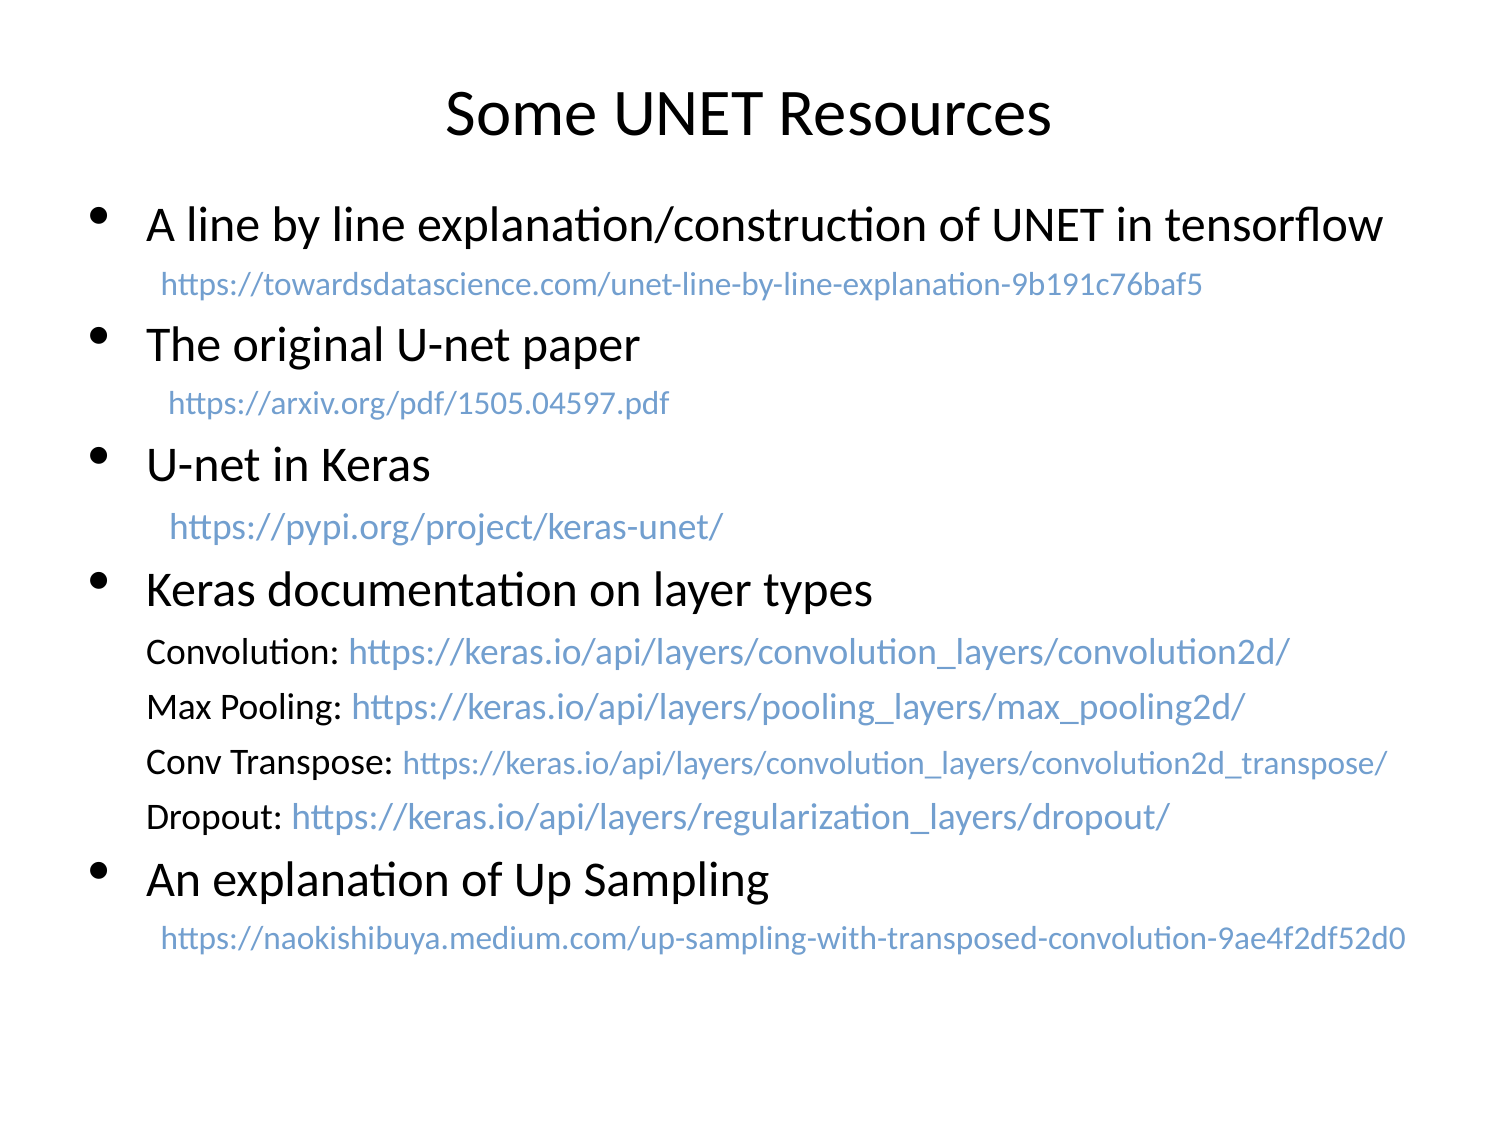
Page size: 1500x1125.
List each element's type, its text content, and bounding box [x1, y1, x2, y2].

text_box A line by line explanation/construction of UNET in tensorflow https://towardsdatascience.com/unet-line-by-line-explanation-9b191c76baf5 The original U-net paper https://arxiv.org/pdf/1505.04597.pdf U-net in Keras https://pypi.org/project/keras-unet/ Keras documentation on layer types Convolution: https://keras.io/api/layers/convolution_layers/convolution2d/ Max Pooling: https://keras.io/api/layers/pooling_layers/max_pooling2d/ Conv Transpose: https://keras.io/api/layers/convolution_layers/convolution2d_transpose/ Dropout: https://keras.io/api/layers/regularization_layers/dropout/ An explanation of Up Sampling https://naokishibuya.medium.com/up-sampling-with-transposed-convolution-9ae4f2df52d0 [75, 184, 1425, 1005]
text_box Some UNET Resources [75, 45, 1425, 172]
